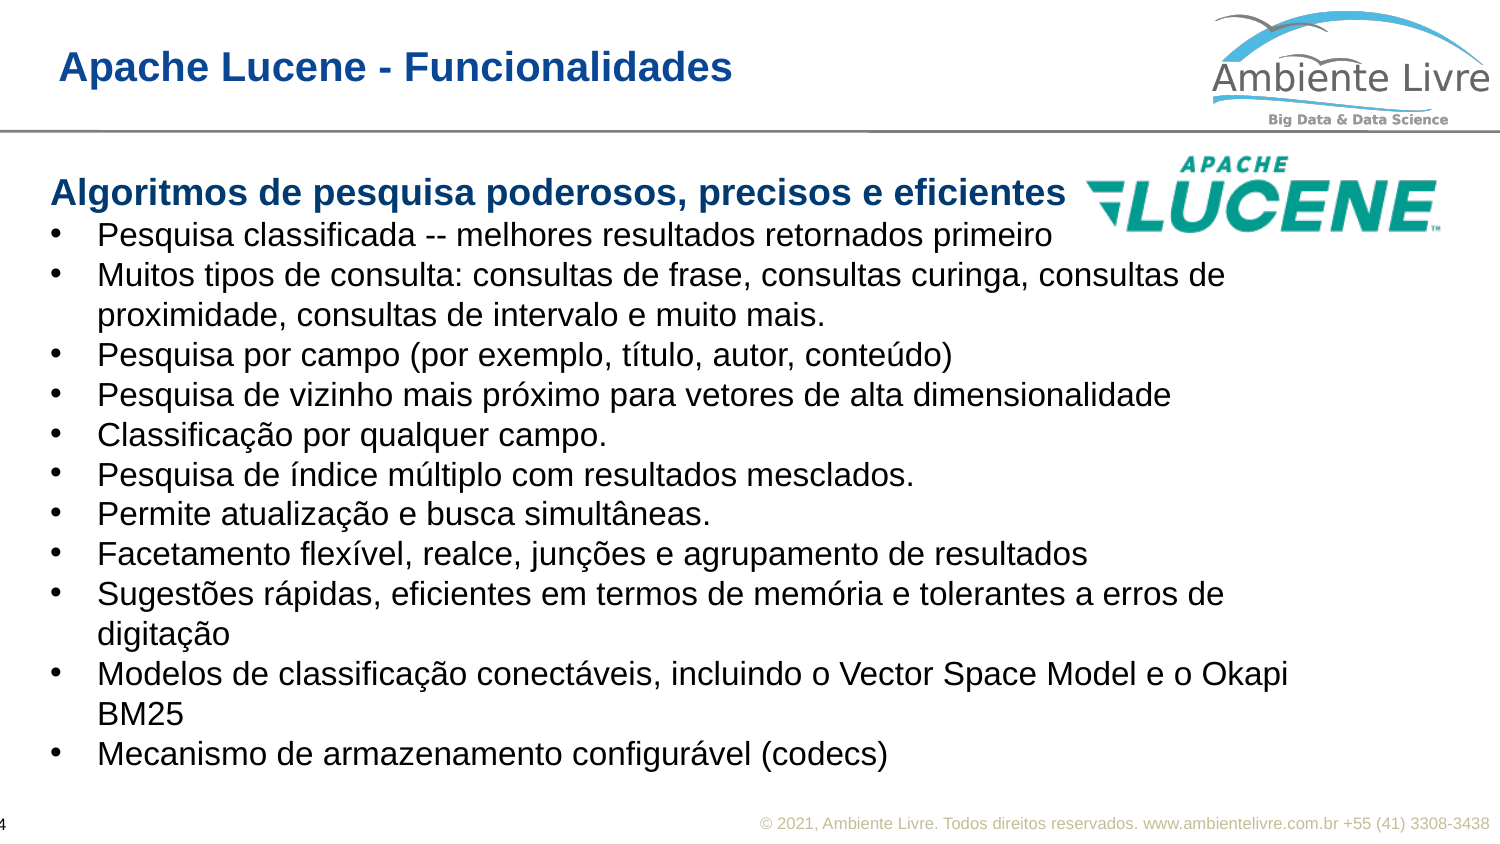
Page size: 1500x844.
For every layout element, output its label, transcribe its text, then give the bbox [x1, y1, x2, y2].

title Apache Lucene - Funcionalidades [43, 8, 1127, 129]
text_box Algoritmos de pesquisa poderosos, precisos e eficientes Pesquisa classificada -- melhores resultados retornados primeiro Muitos tipos de consulta: consultas de frase, consultas curinga, consultas de proximidade, consultas de intervalo e muito mais. Pesquisa por campo (por exemplo, título, autor, conteúdo) Pesquisa de vizinho mais próximo para vetores de alta dimensionalidade Classificação por qualquer campo. Pesquisa de índice múltiplo com resultados mesclados. Permite atualização e busca simultâneas. Facetamento flexível, realce, junções e agrupamento de resultados Sugestões rápidas, eficientes em termos de memória e tolerantes a erros de digitação Modelos de classificação conectáveis, incluindo o Vector Space Model e o Okapi BM25 Mecanismo de armazenamento configurável (codecs) [35, 160, 1350, 780]
picture [1086, 153, 1441, 233]
picture [1212, 11, 1489, 127]
